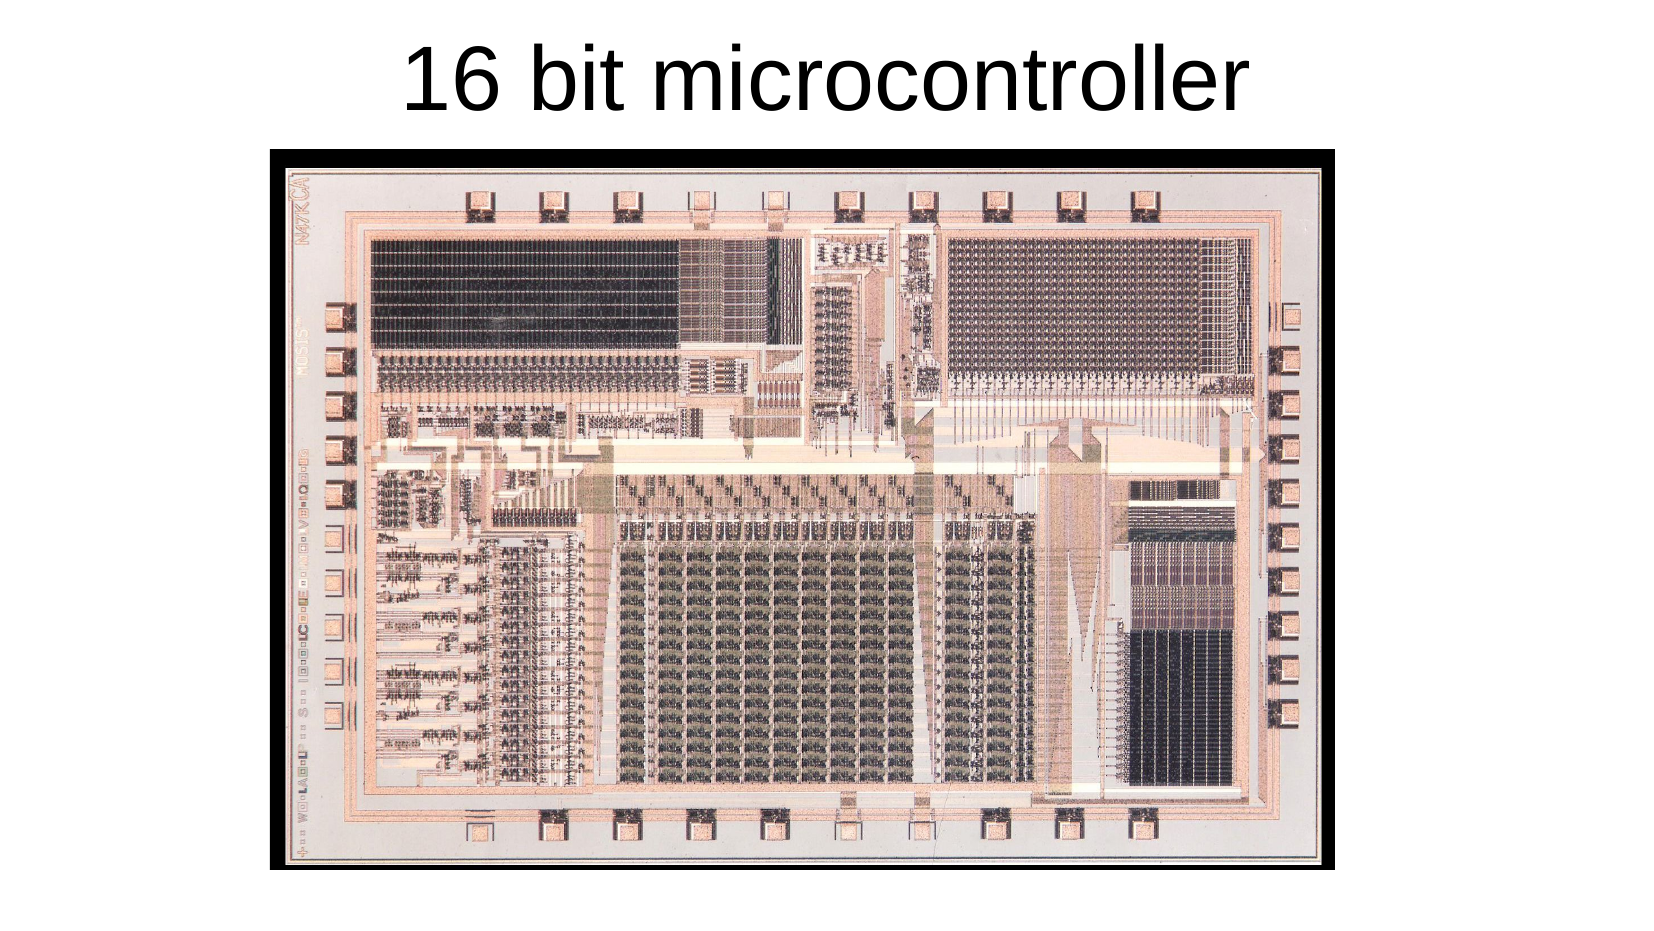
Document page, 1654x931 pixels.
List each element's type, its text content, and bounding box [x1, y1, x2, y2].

title 16 bit microcontroller [82, 27, 1571, 130]
picture [269, 149, 1335, 870]
